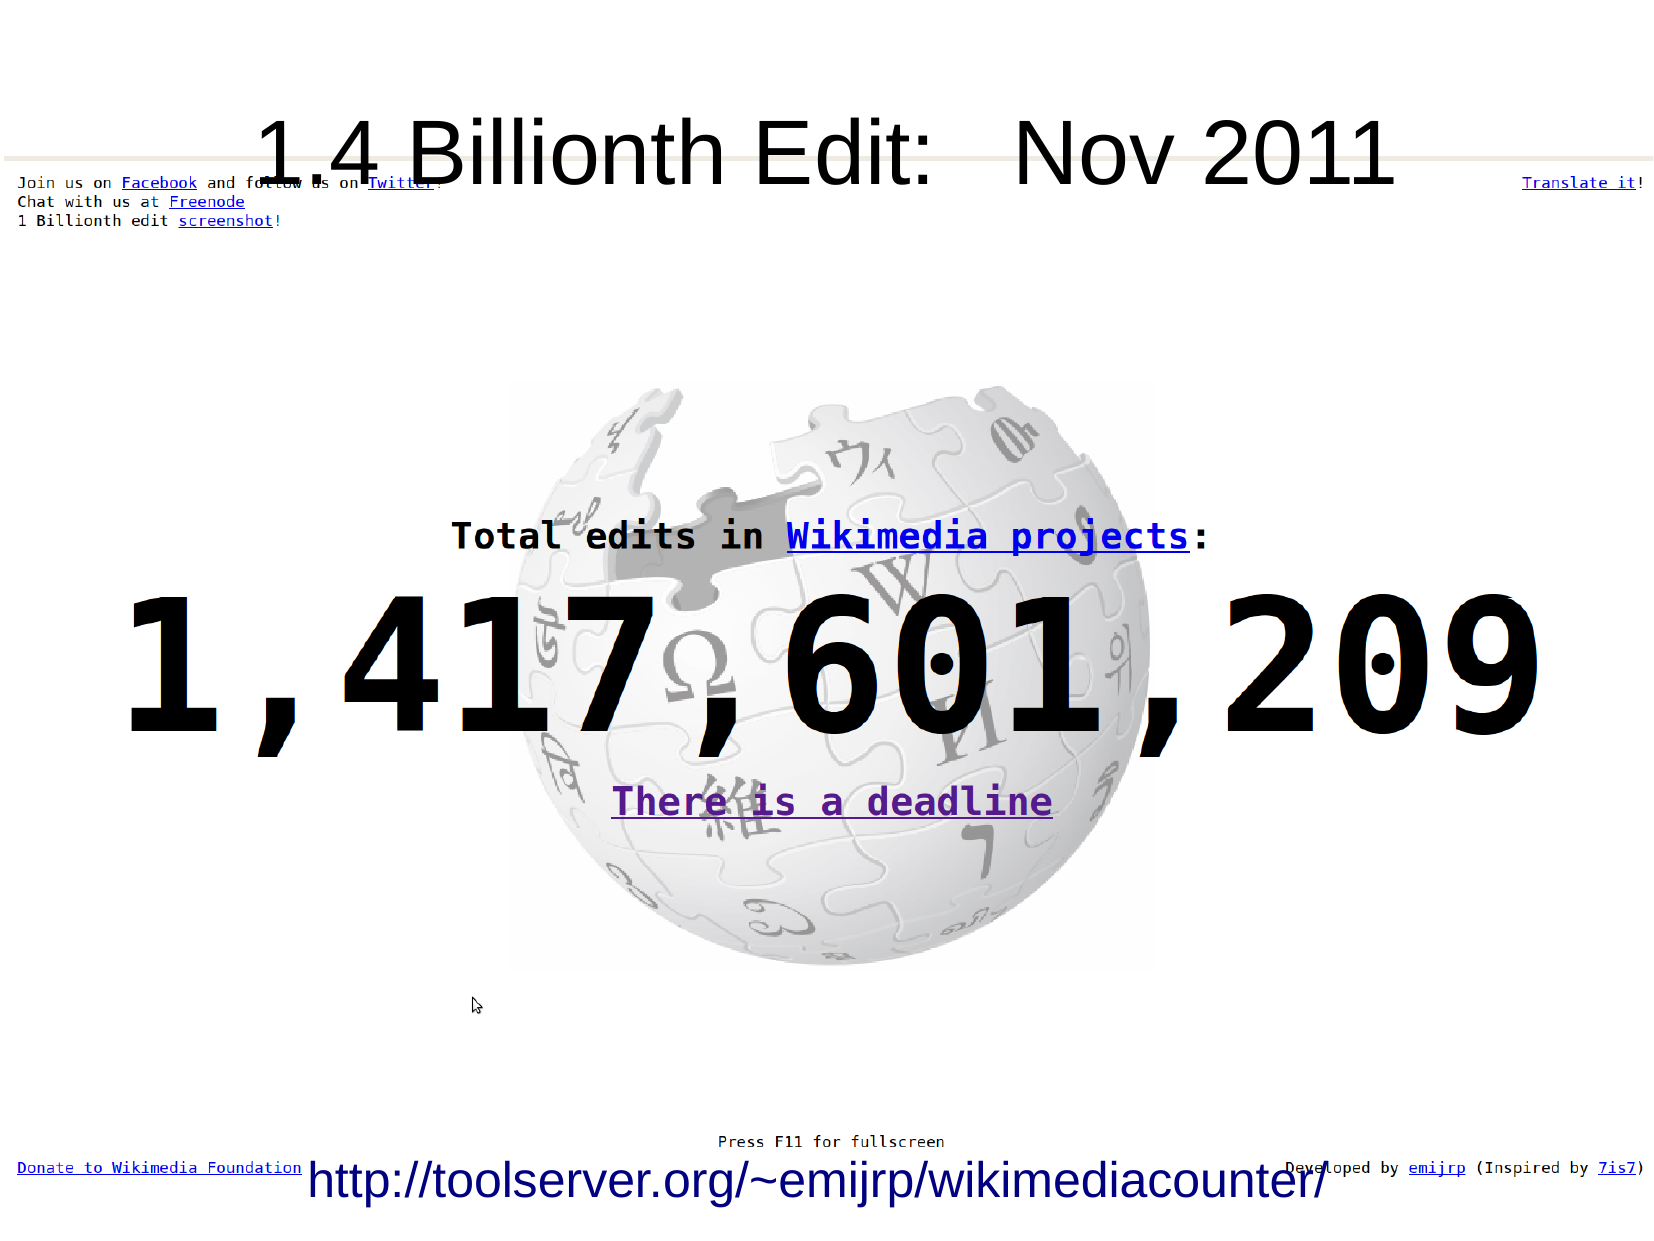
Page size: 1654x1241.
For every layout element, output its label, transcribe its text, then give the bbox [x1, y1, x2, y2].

text_box http://toolserver.org/~emijrp/wikimediacounter/ [0, 1144, 1651, 1215]
title 1.4 Billionth Edit: Nov 2011 [82, 56, 1571, 250]
picture [4, 156, 1654, 1190]
